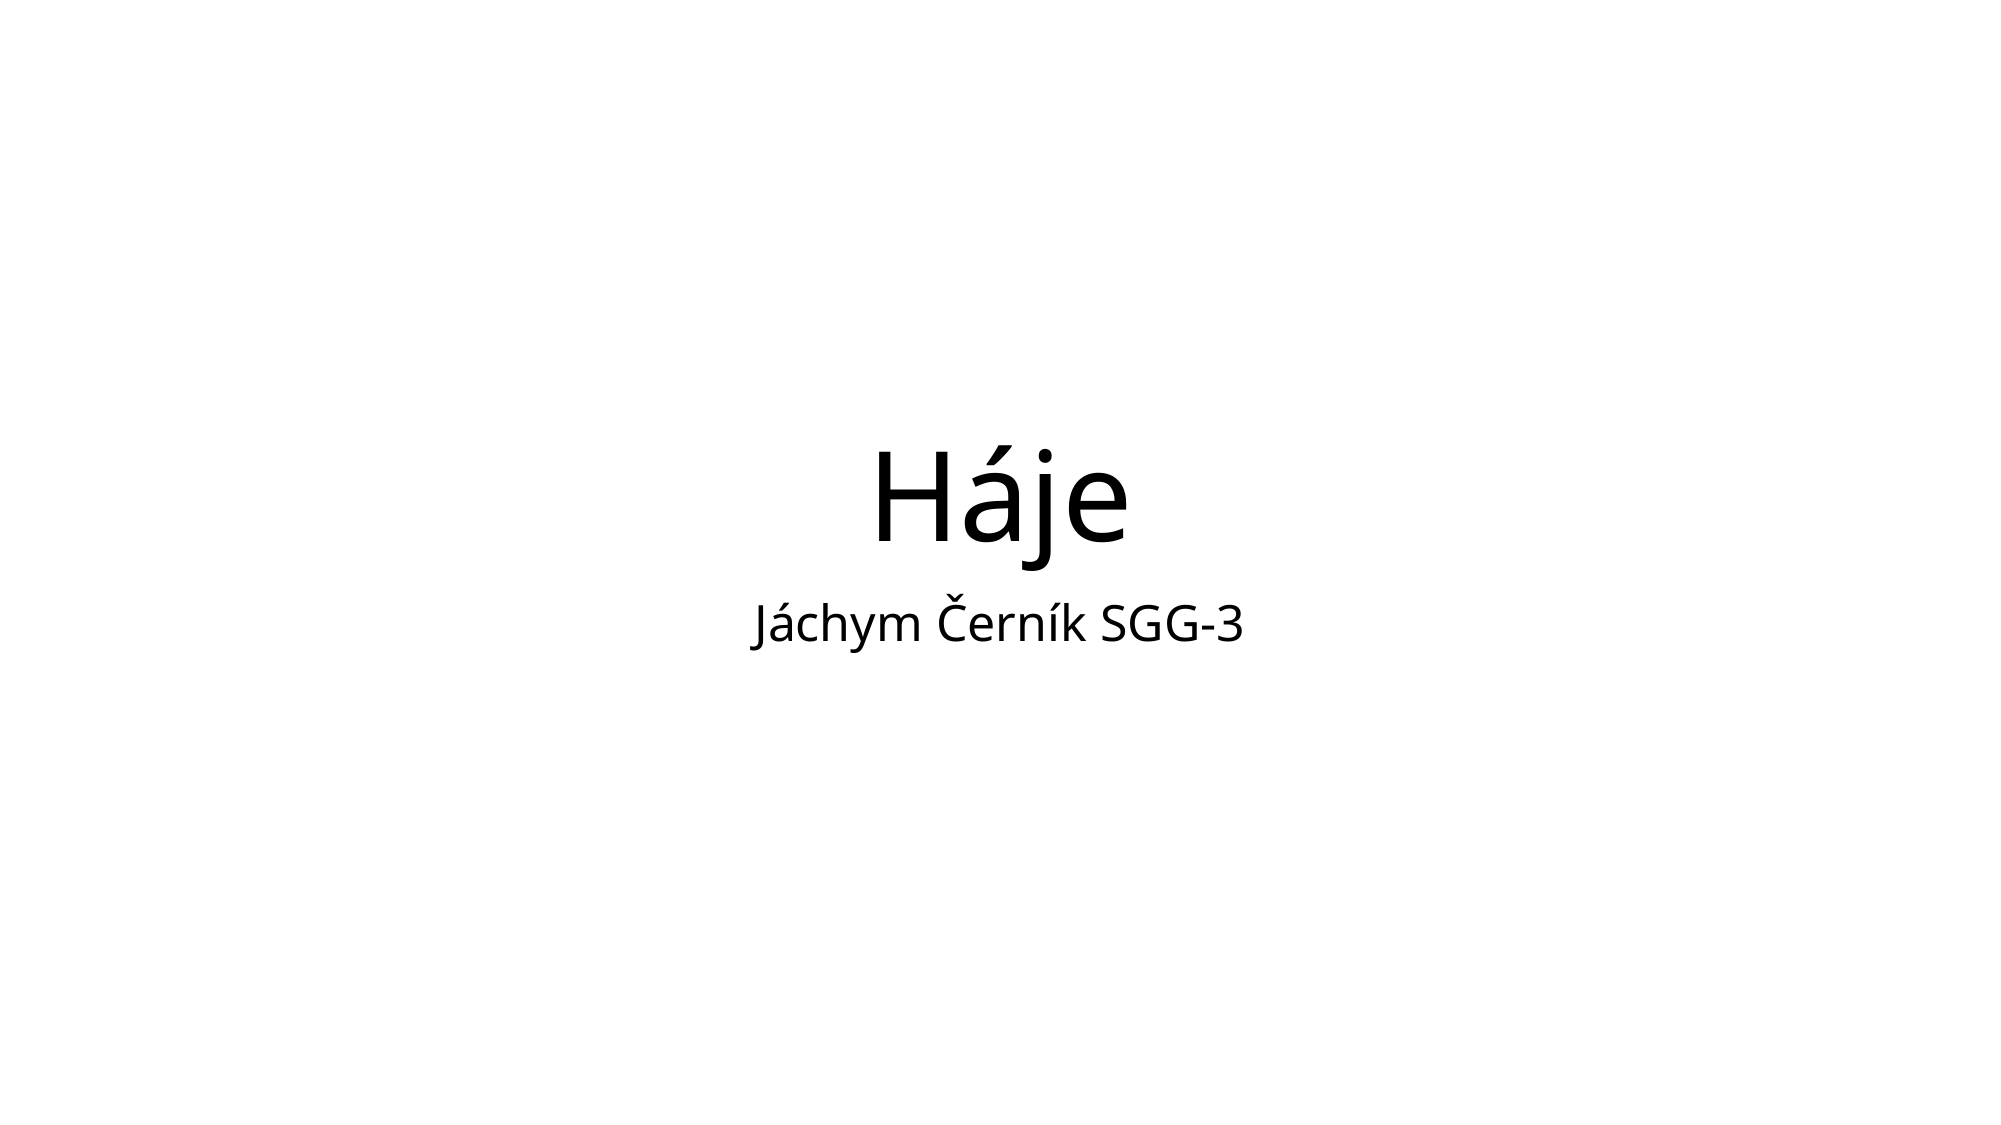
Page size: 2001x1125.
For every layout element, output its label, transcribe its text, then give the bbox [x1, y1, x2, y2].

subtitle Jáchym Černík SGG-3 [249, 590, 1750, 863]
title Háje [249, 184, 1750, 576]
